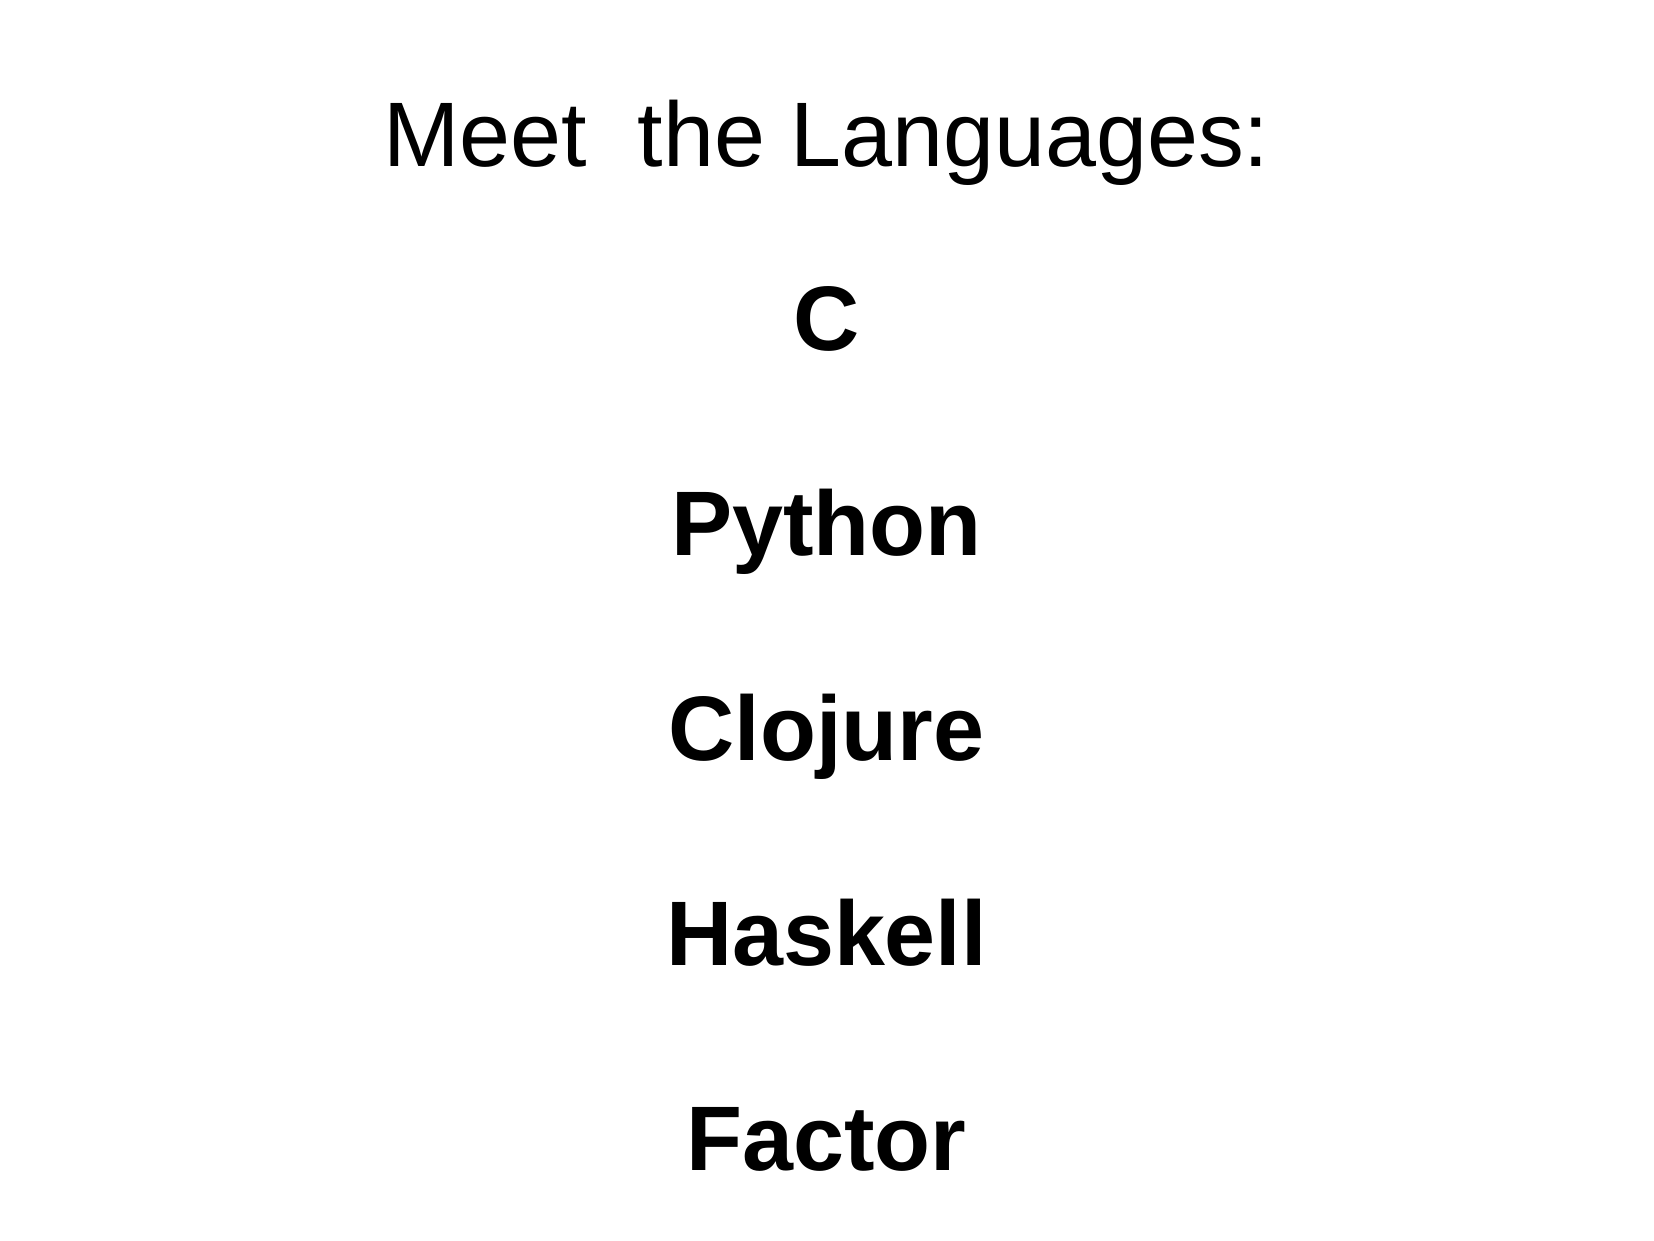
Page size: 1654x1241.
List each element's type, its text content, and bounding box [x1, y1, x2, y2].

title Meet the Languages: [82, 39, 1571, 232]
subtitle C Python Clojure Haskell Factor [82, 267, 1571, 1191]
